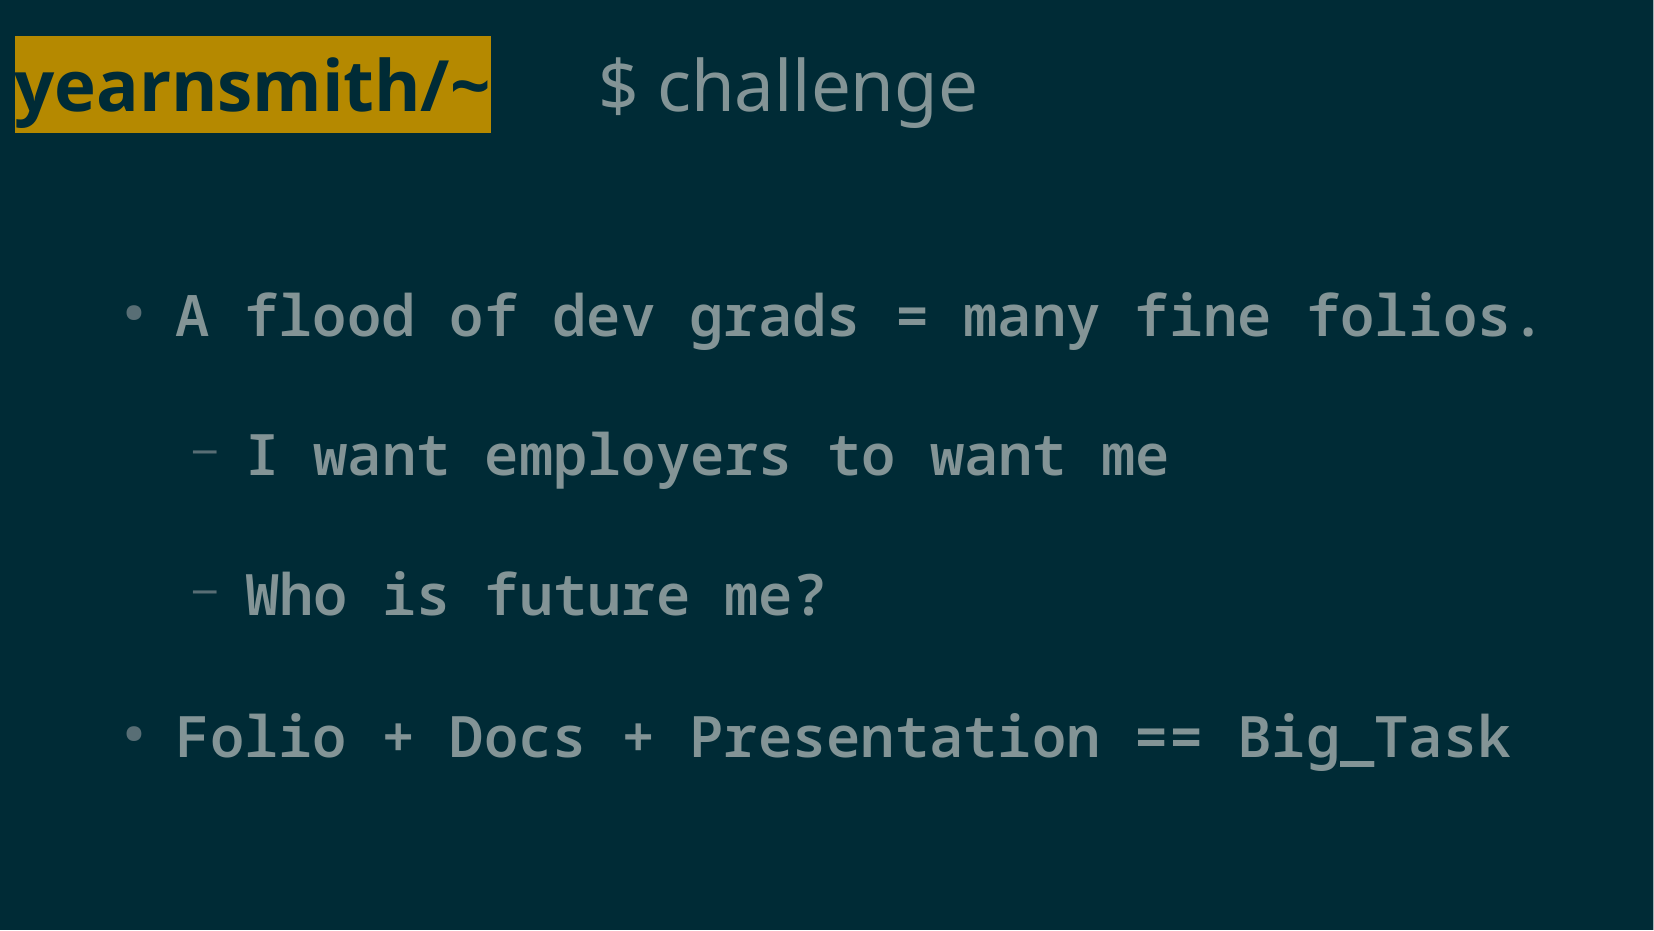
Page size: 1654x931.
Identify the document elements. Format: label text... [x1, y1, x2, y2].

title Yearnsmith/~ [14, 40, 555, 128]
title $ challenge [598, 0, 1364, 172]
list A flood of dev grads = many fine folios. I want employers to want me Who is future me? Folio + Docs + Presentation == Big_Task [106, 236, 1595, 776]
